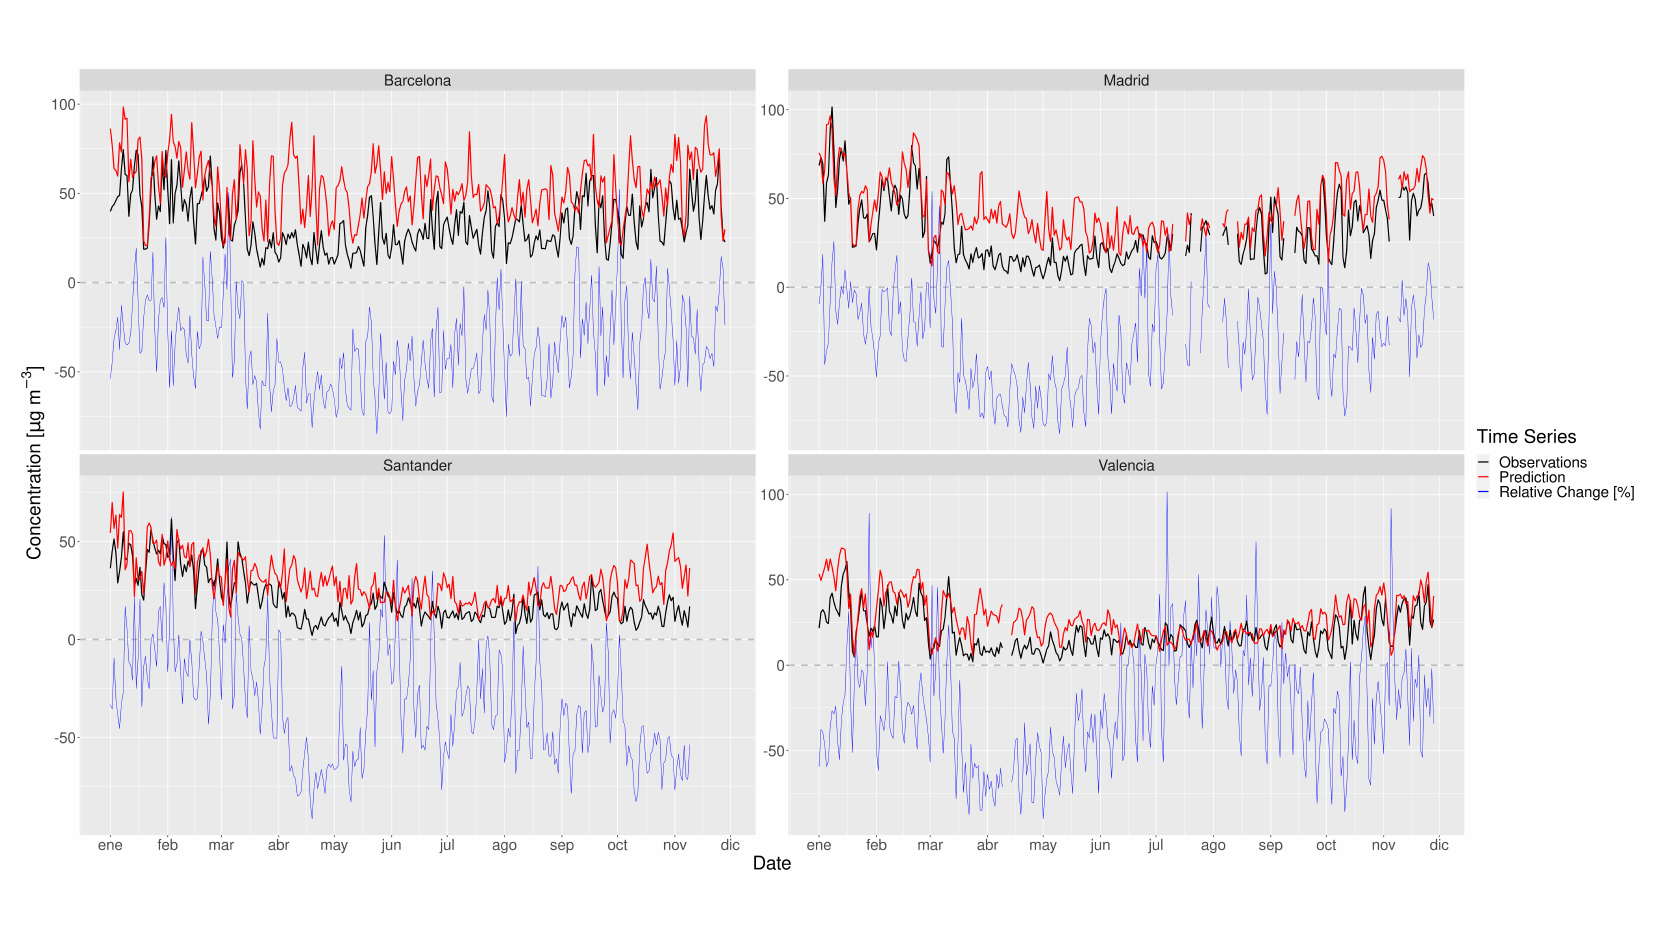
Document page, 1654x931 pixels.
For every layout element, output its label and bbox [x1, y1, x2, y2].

picture [17, 65, 1643, 878]
